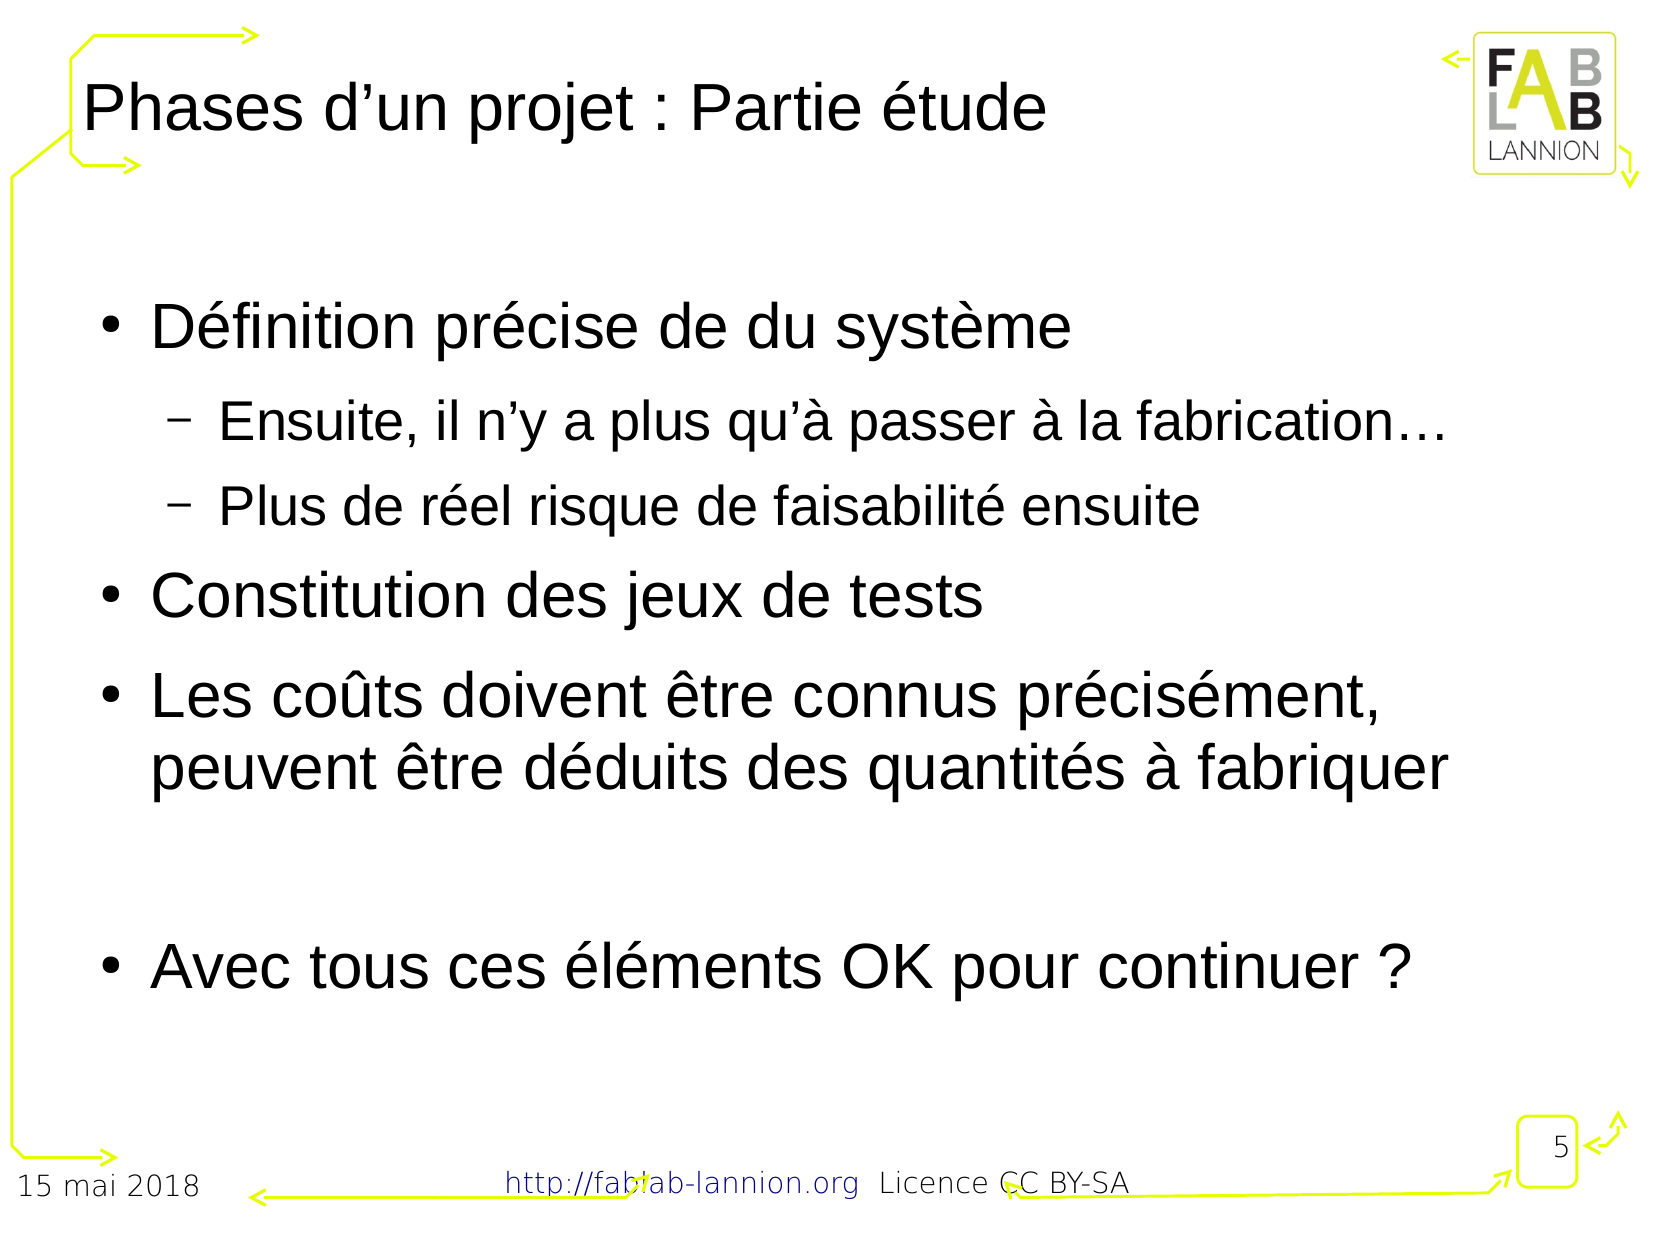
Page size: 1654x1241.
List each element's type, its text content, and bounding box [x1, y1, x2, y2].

title Phases d’un projet : Partie étude [82, 49, 1441, 166]
list Définition précise de du système Ensuite, il n’y a plus qu’à passer à la fabrication… Plus de réel risque de faisabilité ensuite Constitution des jeux de tests Les coûts doivent être connus précisément, peuvent être déduits des quantités à fabriquer Avec tous ces éléments OK pour continuer ? [82, 290, 1571, 1010]
picture [1470, 29, 1619, 178]
